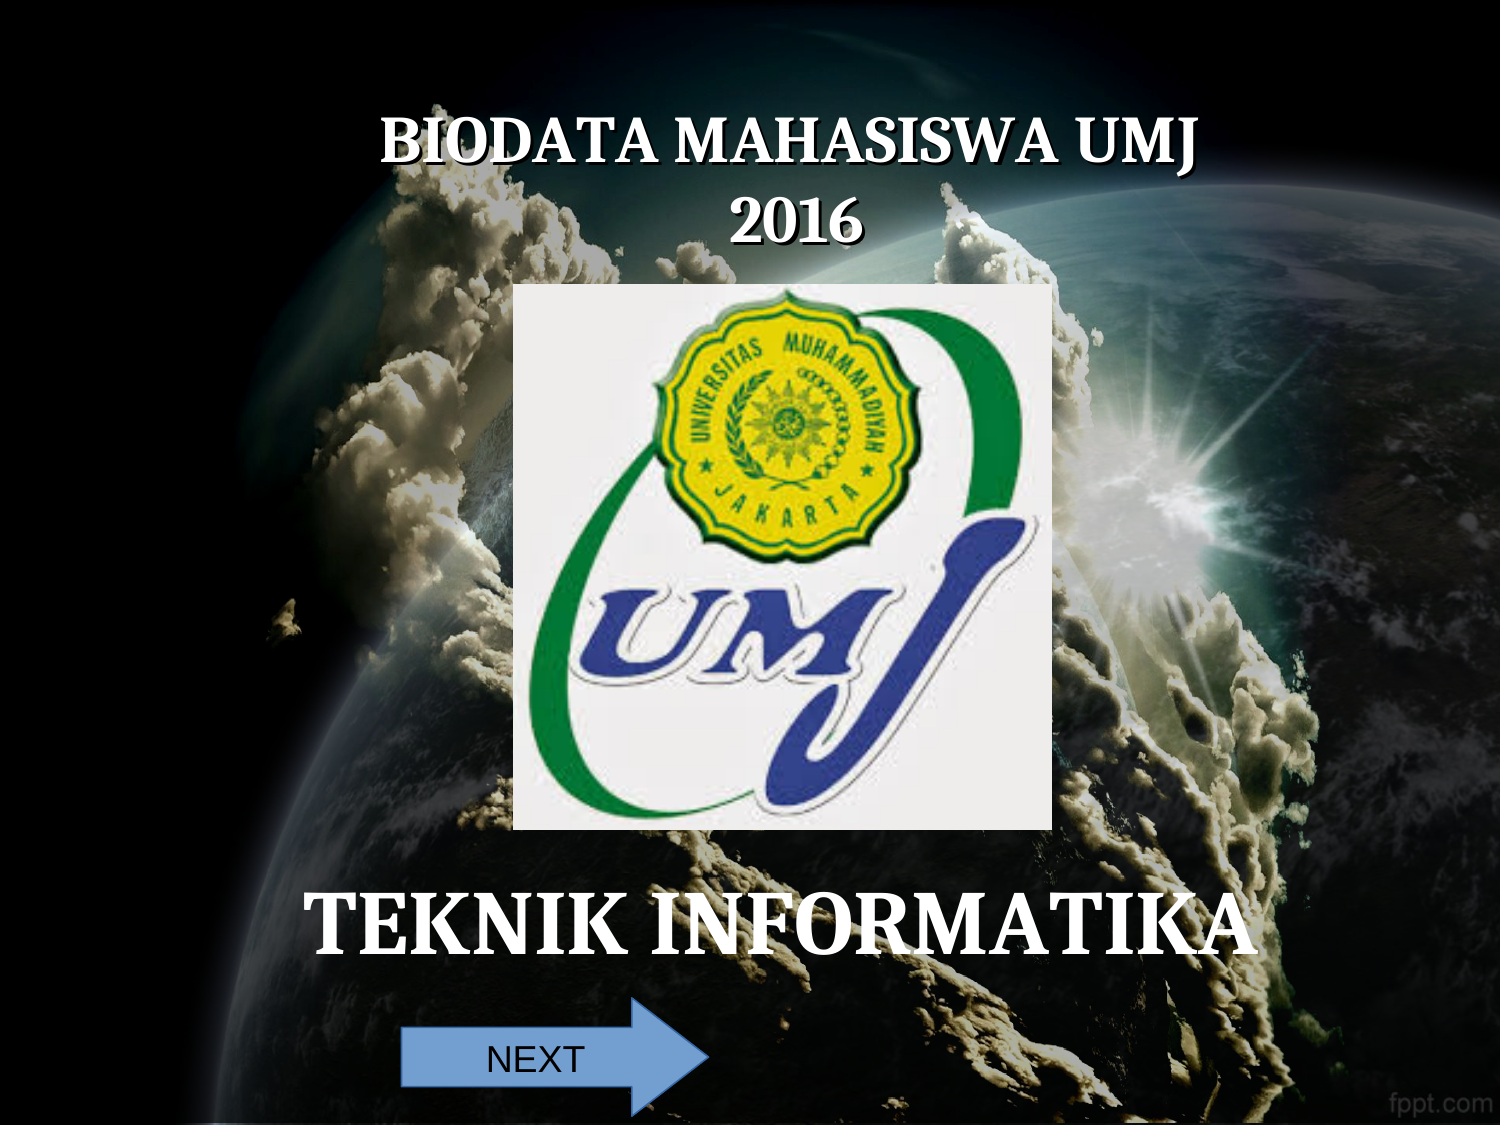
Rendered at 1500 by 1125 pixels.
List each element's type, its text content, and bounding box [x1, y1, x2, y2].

text_box BIODATA MAHASISWA UMJ 2016 [342, 88, 1252, 264]
text_box TEKNIK INFORMATIKA [289, 855, 1281, 981]
picture [0, 0, 1500, 1125]
text_box NEXT [401, 997, 709, 1117]
